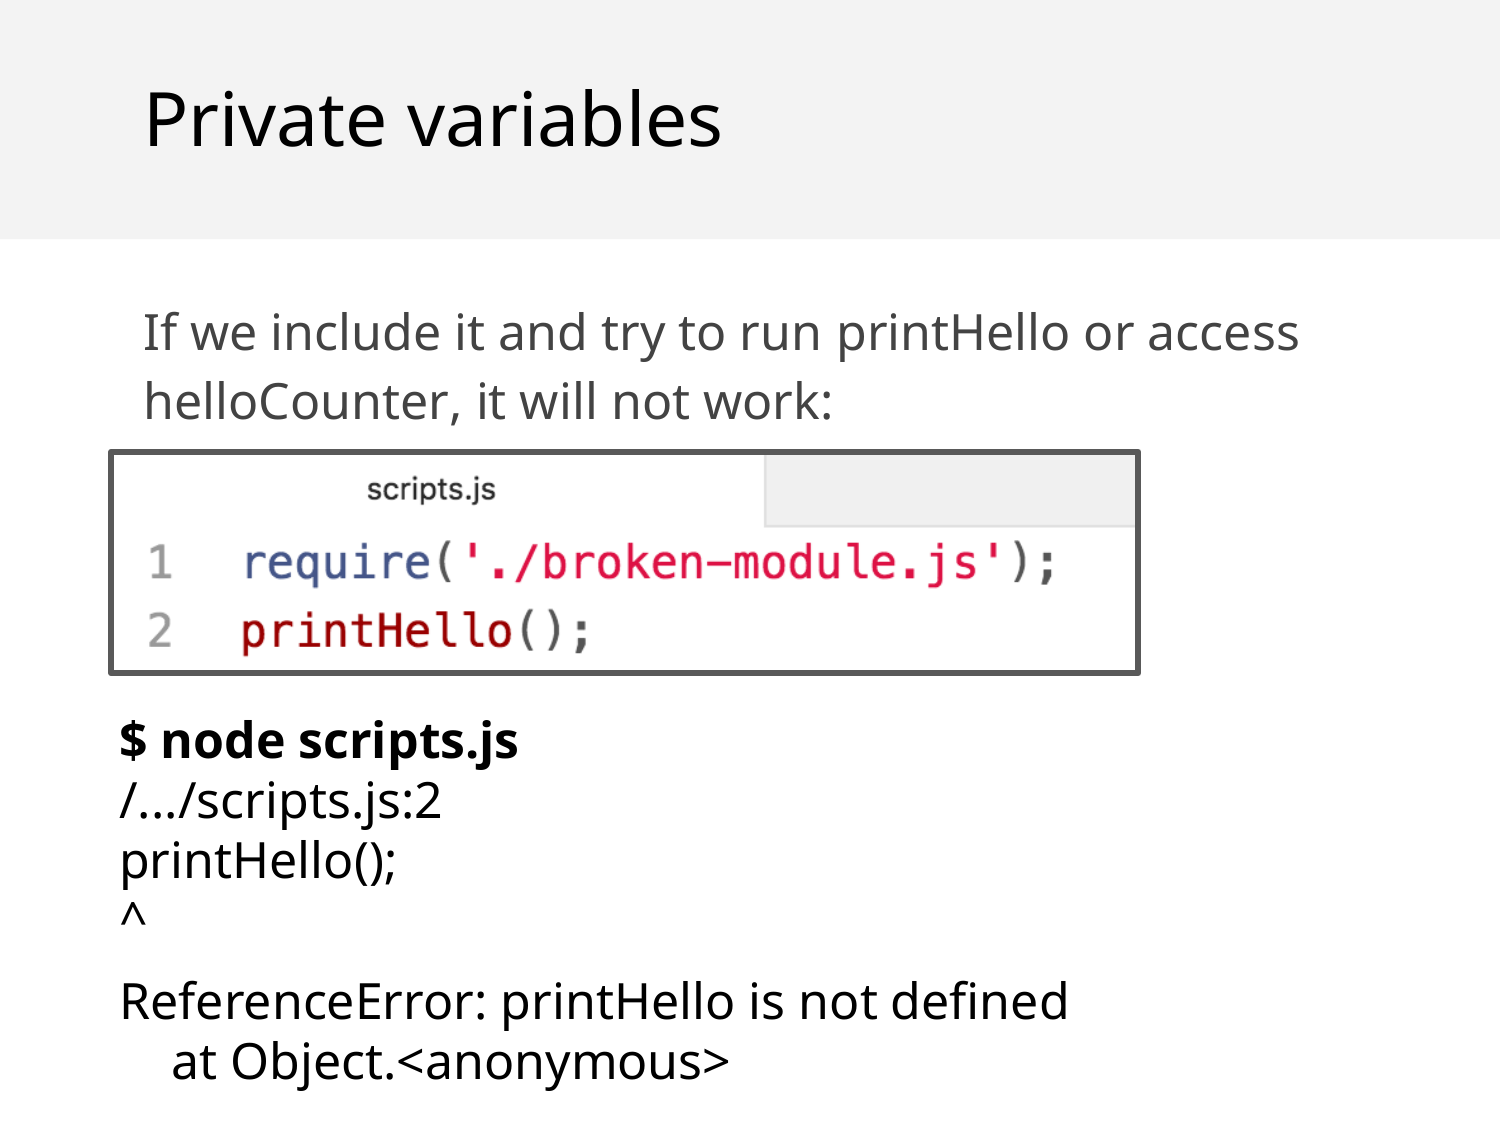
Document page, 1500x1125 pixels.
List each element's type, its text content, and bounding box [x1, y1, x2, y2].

title Private variables [128, 56, 1372, 183]
text_box $ node scripts.js /.../scripts.js:2 printHello(); ^ ReferenceError: printHello is not defined at Object.<anonymous> [104, 694, 1460, 1125]
picture [114, 454, 1136, 670]
list If we include it and try to run printHello or access helloCounter, it will not work: [128, 276, 1372, 450]
